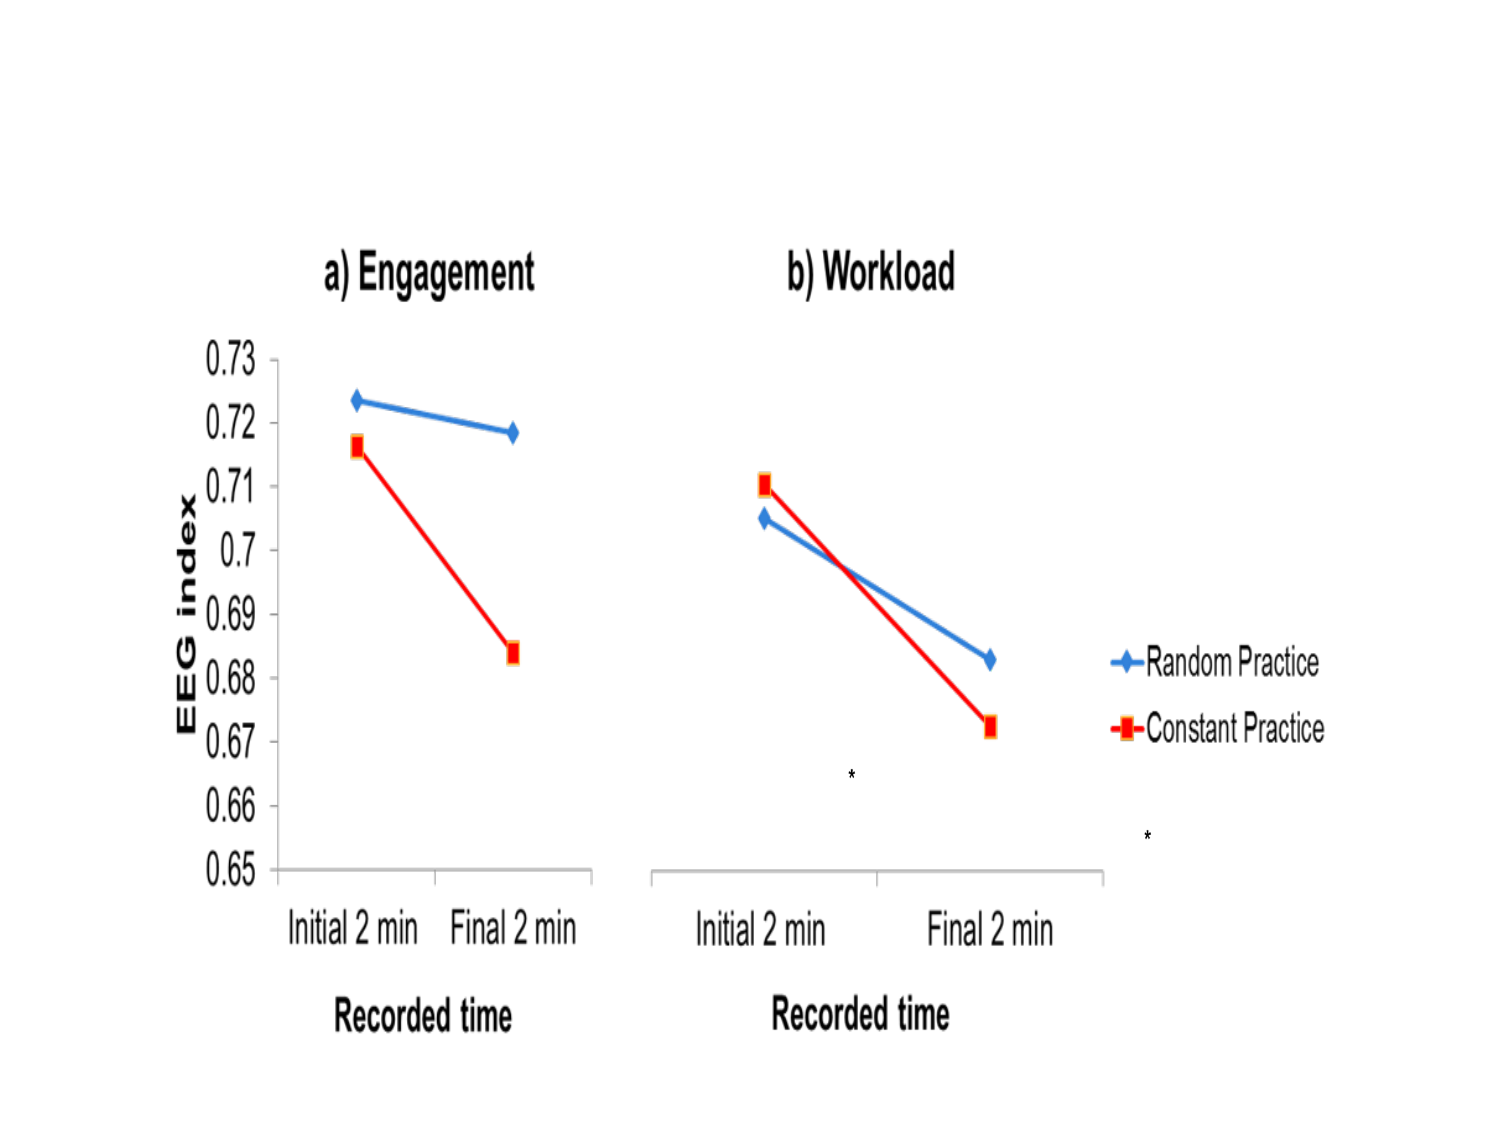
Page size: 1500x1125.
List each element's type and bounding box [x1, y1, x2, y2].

picture [147, 59, 1347, 1111]
